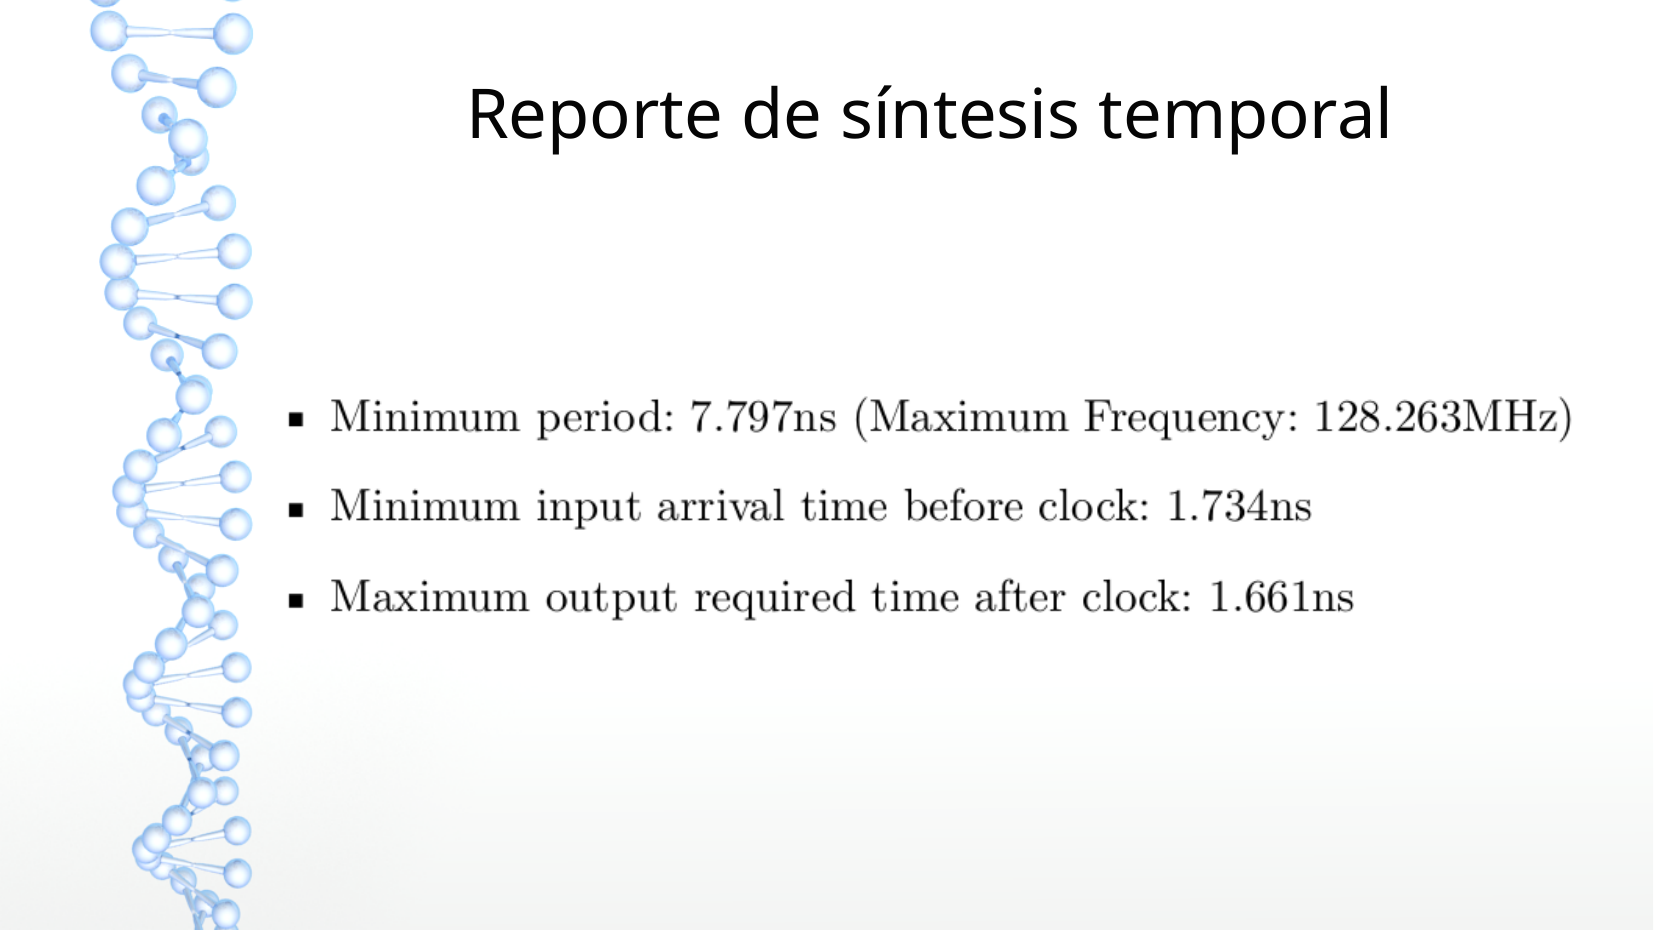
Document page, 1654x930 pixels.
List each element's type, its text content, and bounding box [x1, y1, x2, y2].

title Reporte de síntesis temporal [265, 35, 1594, 189]
picture [0, 0, 1654, 930]
